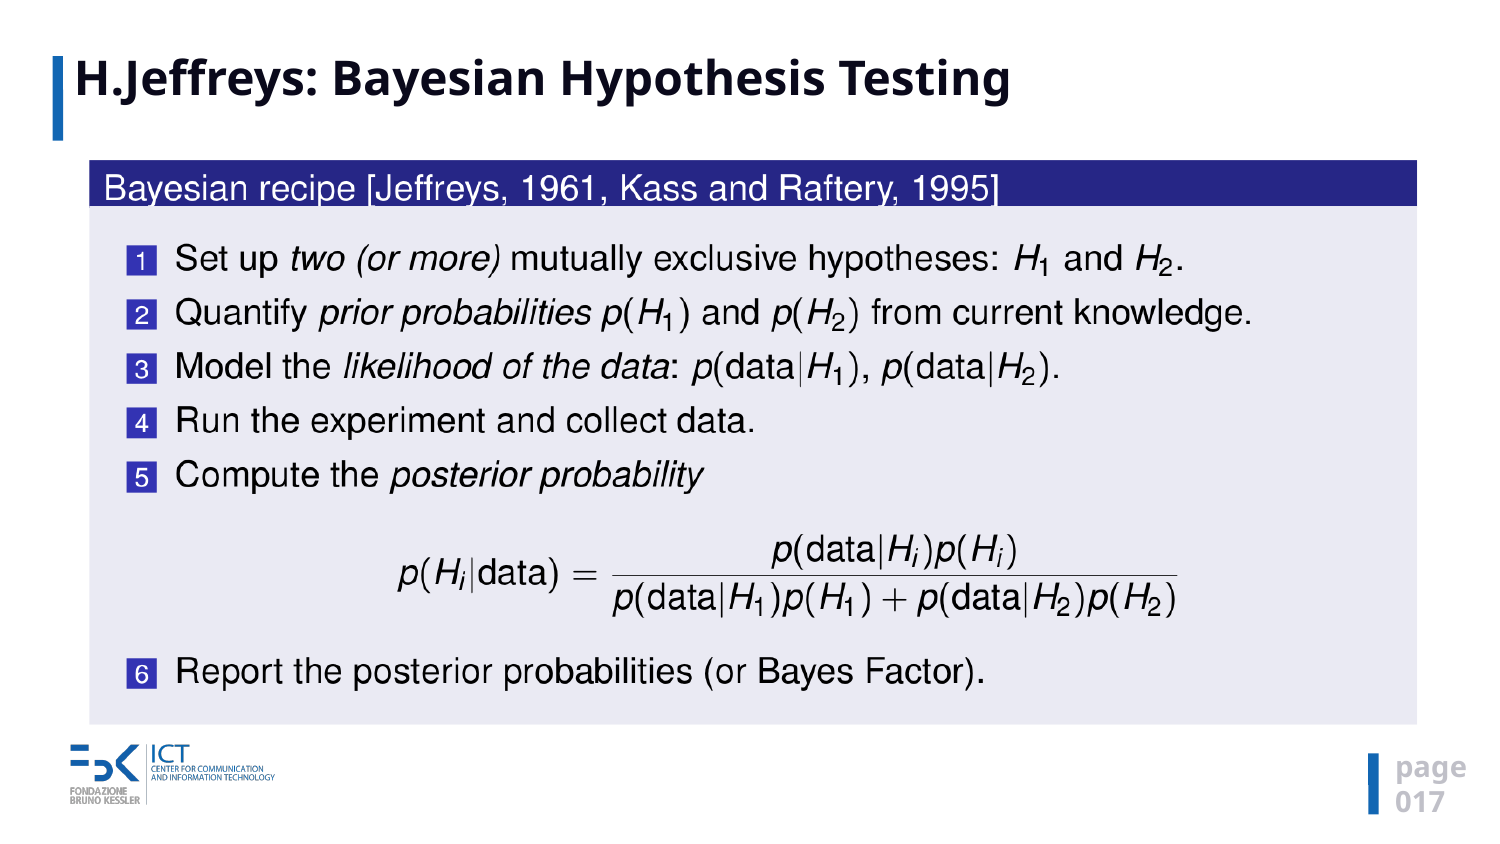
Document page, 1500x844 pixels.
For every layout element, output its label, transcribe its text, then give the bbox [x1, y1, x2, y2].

title H.Jeffreys: Bayesian Hypothesis Testing [66, 49, 1434, 160]
picture [87, 158, 1418, 727]
picture [57, 728, 290, 815]
slide_number page 0<number> [1387, 744, 1500, 823]
